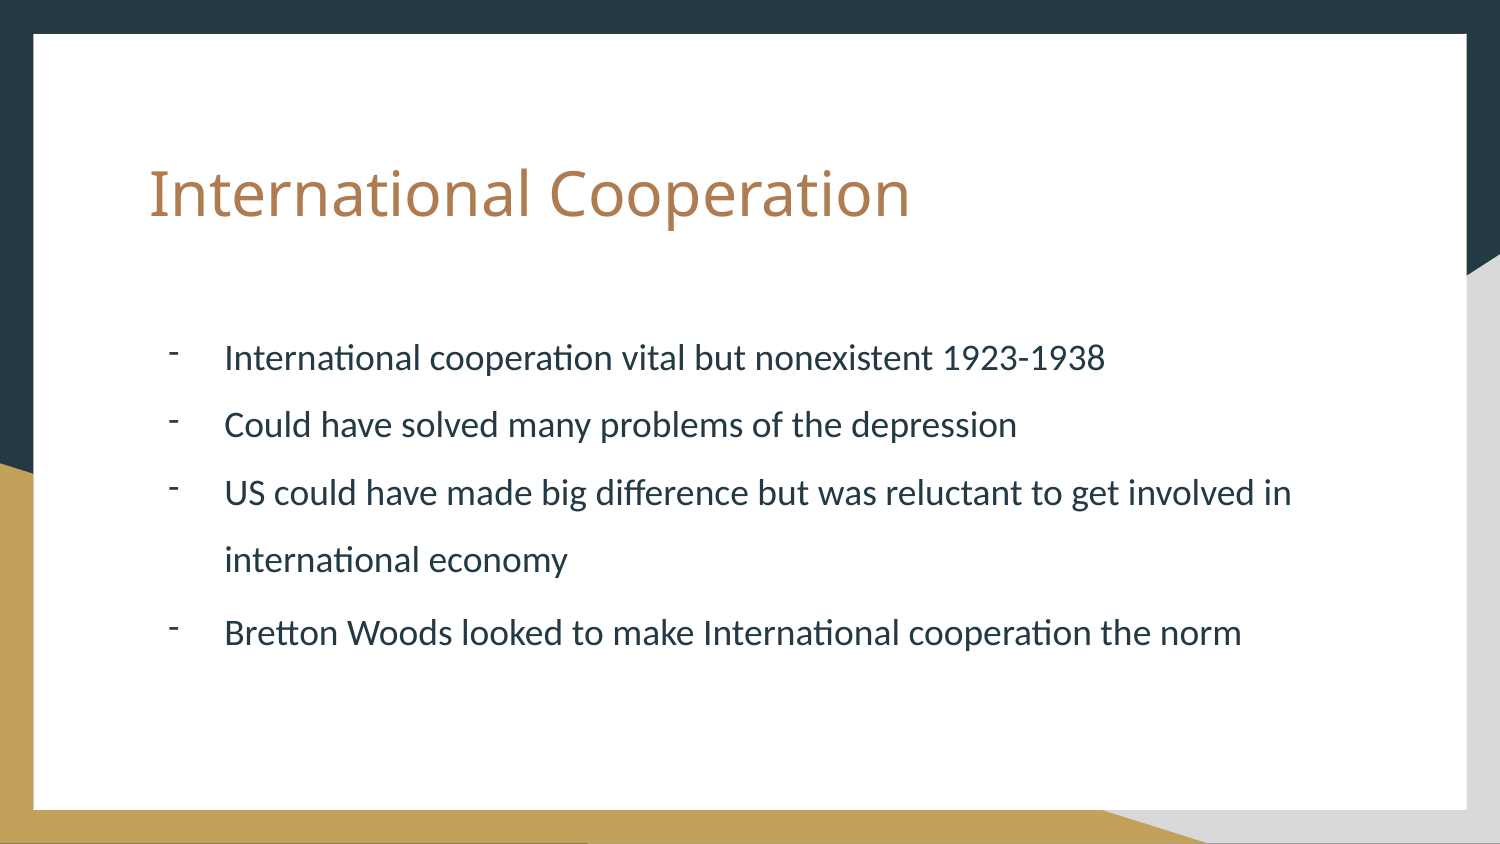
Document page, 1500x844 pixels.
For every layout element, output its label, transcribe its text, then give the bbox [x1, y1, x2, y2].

list International cooperation vital but nonexistent 1923-1938 Could have solved many problems of the depression US could have made big difference but was reluctant to get involved in international economy Bretton Woods looked to make International cooperation the norm [134, 295, 1366, 697]
title International Cooperation [134, 138, 1366, 295]
